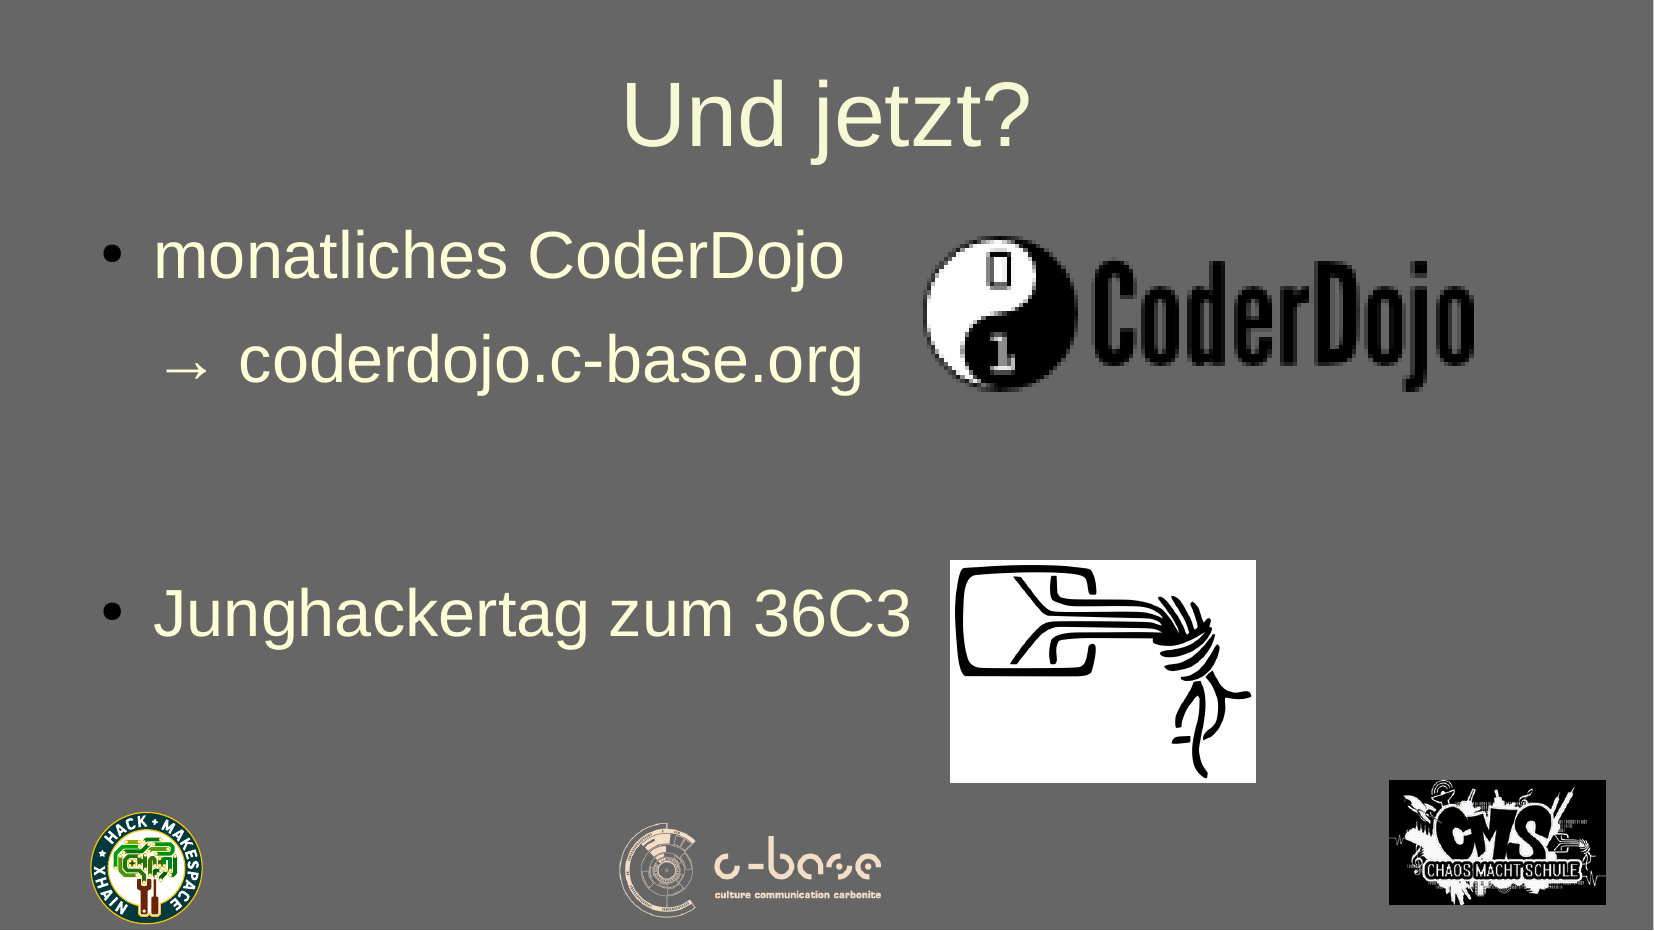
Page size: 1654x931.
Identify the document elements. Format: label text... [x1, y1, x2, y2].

picture [1389, 780, 1606, 905]
title Und jetzt? [82, 37, 1571, 193]
list monatliches CoderDojo → coderdojo.c-base.org Junghackertag zum 36C3 [82, 217, 1571, 758]
picture [609, 809, 897, 931]
picture [950, 560, 1256, 783]
picture [923, 236, 1474, 392]
